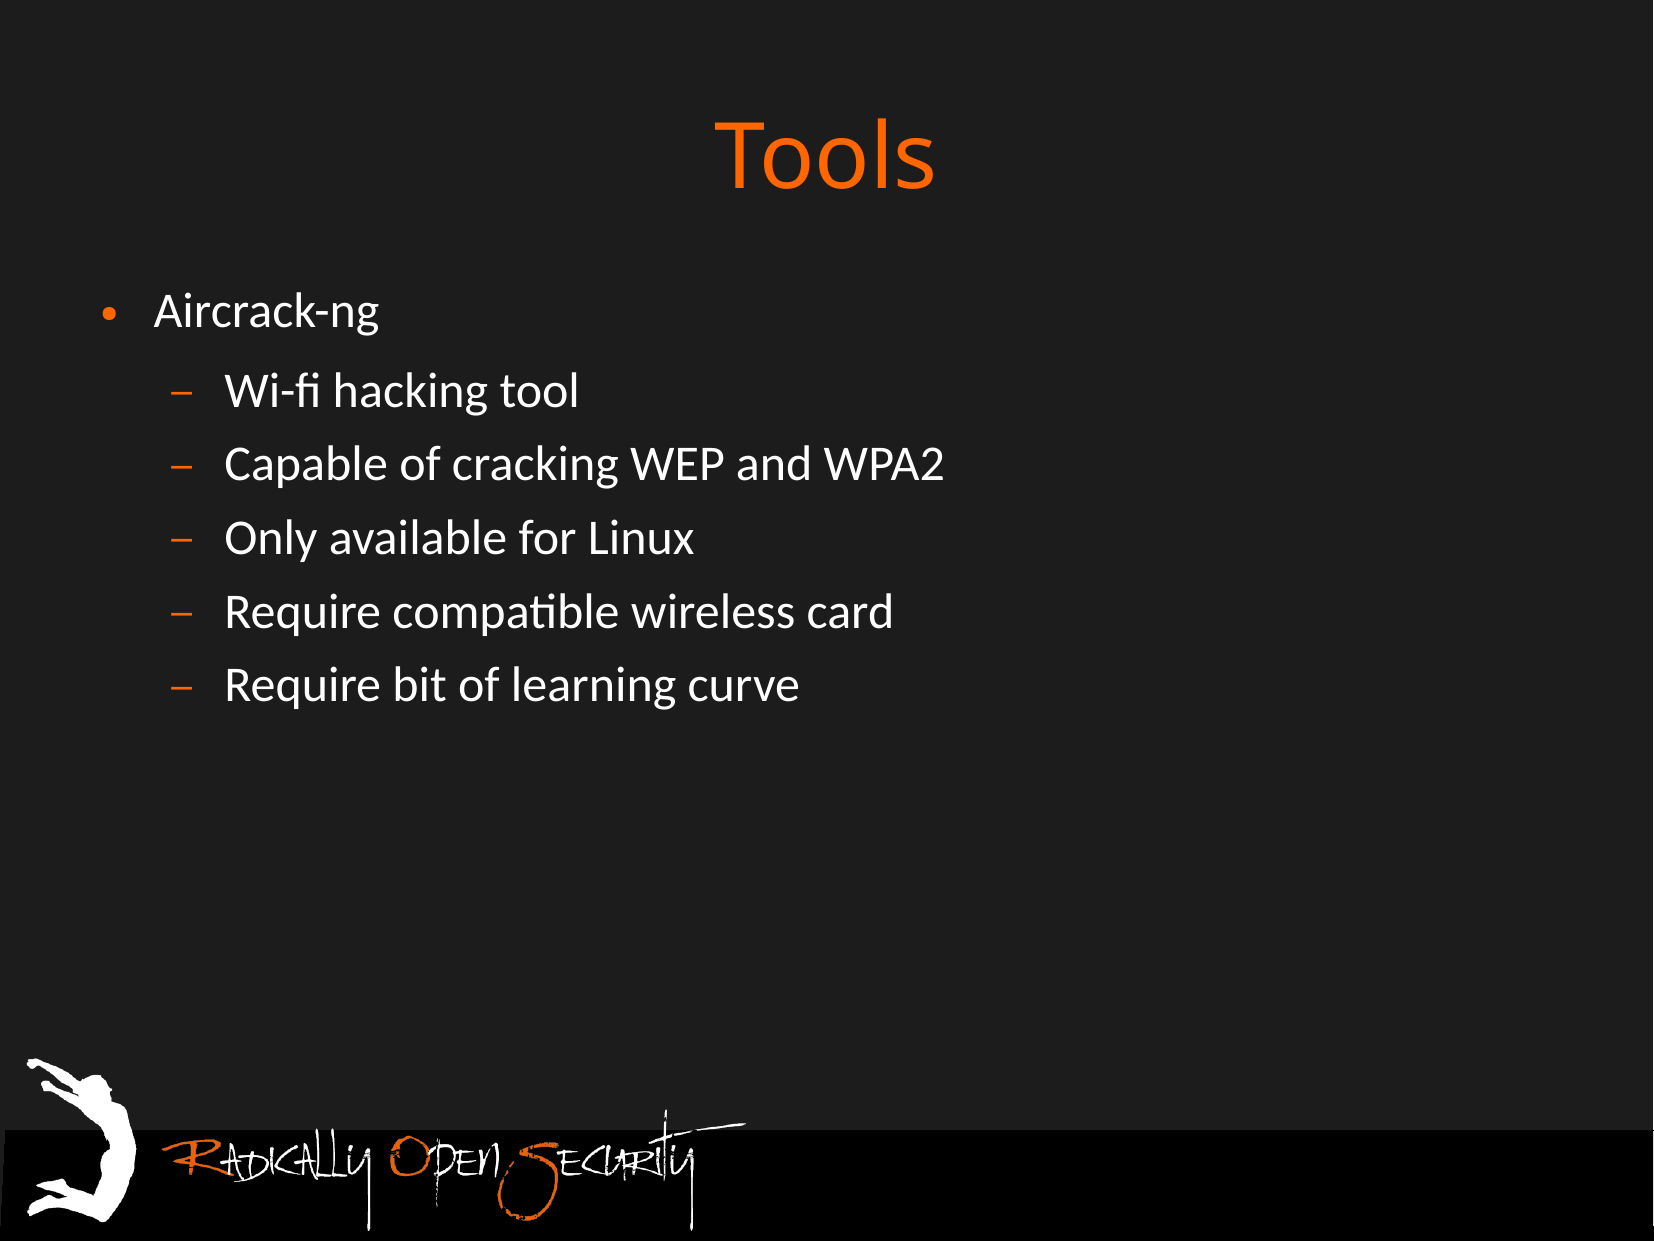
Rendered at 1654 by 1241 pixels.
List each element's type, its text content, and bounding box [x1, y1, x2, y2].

picture [0, 1022, 778, 1241]
title Tools [82, 49, 1571, 257]
list Aircrack-ng Wi-fi hacking tool Capable of cracking WEP and WPA2 Only available for Linux Require compatible wireless card Require bit of learning curve [82, 290, 1571, 1010]
